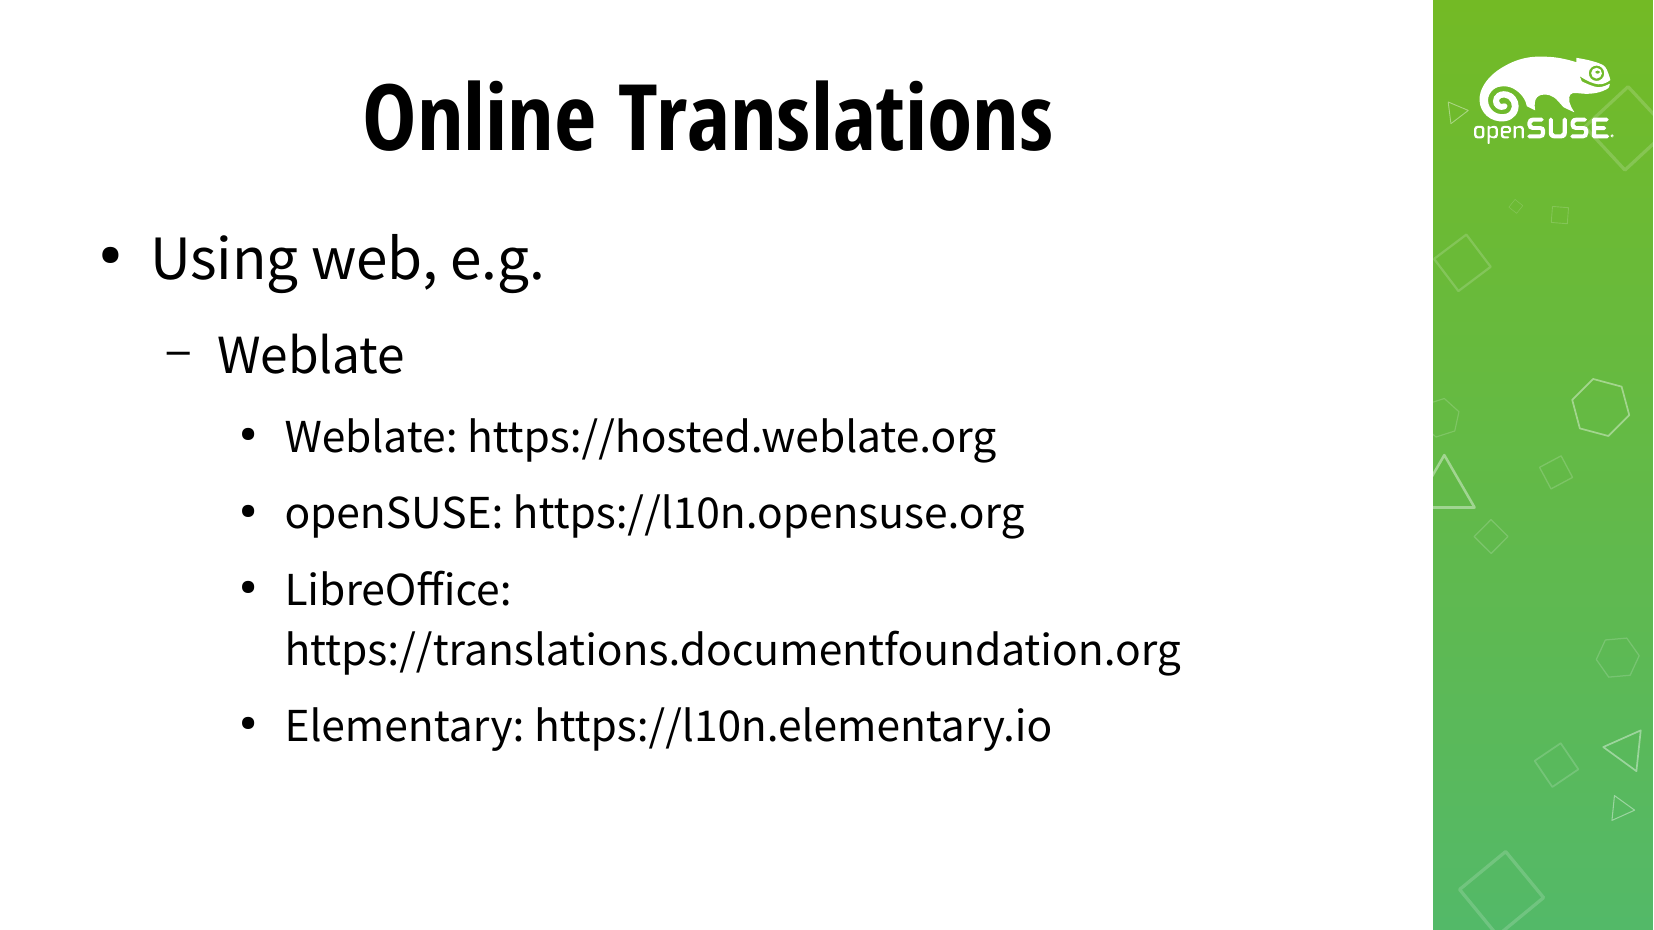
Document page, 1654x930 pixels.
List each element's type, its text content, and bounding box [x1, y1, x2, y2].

list Using web, e.g. Weblate Weblate: https://hosted.weblate.org openSUSE: https://l10n.opensuse.org LibreOffice: https://translations.documentfoundation.org Elementary: https://l10n.elementary.io [82, 217, 1336, 757]
title Online Translations [82, 37, 1336, 193]
